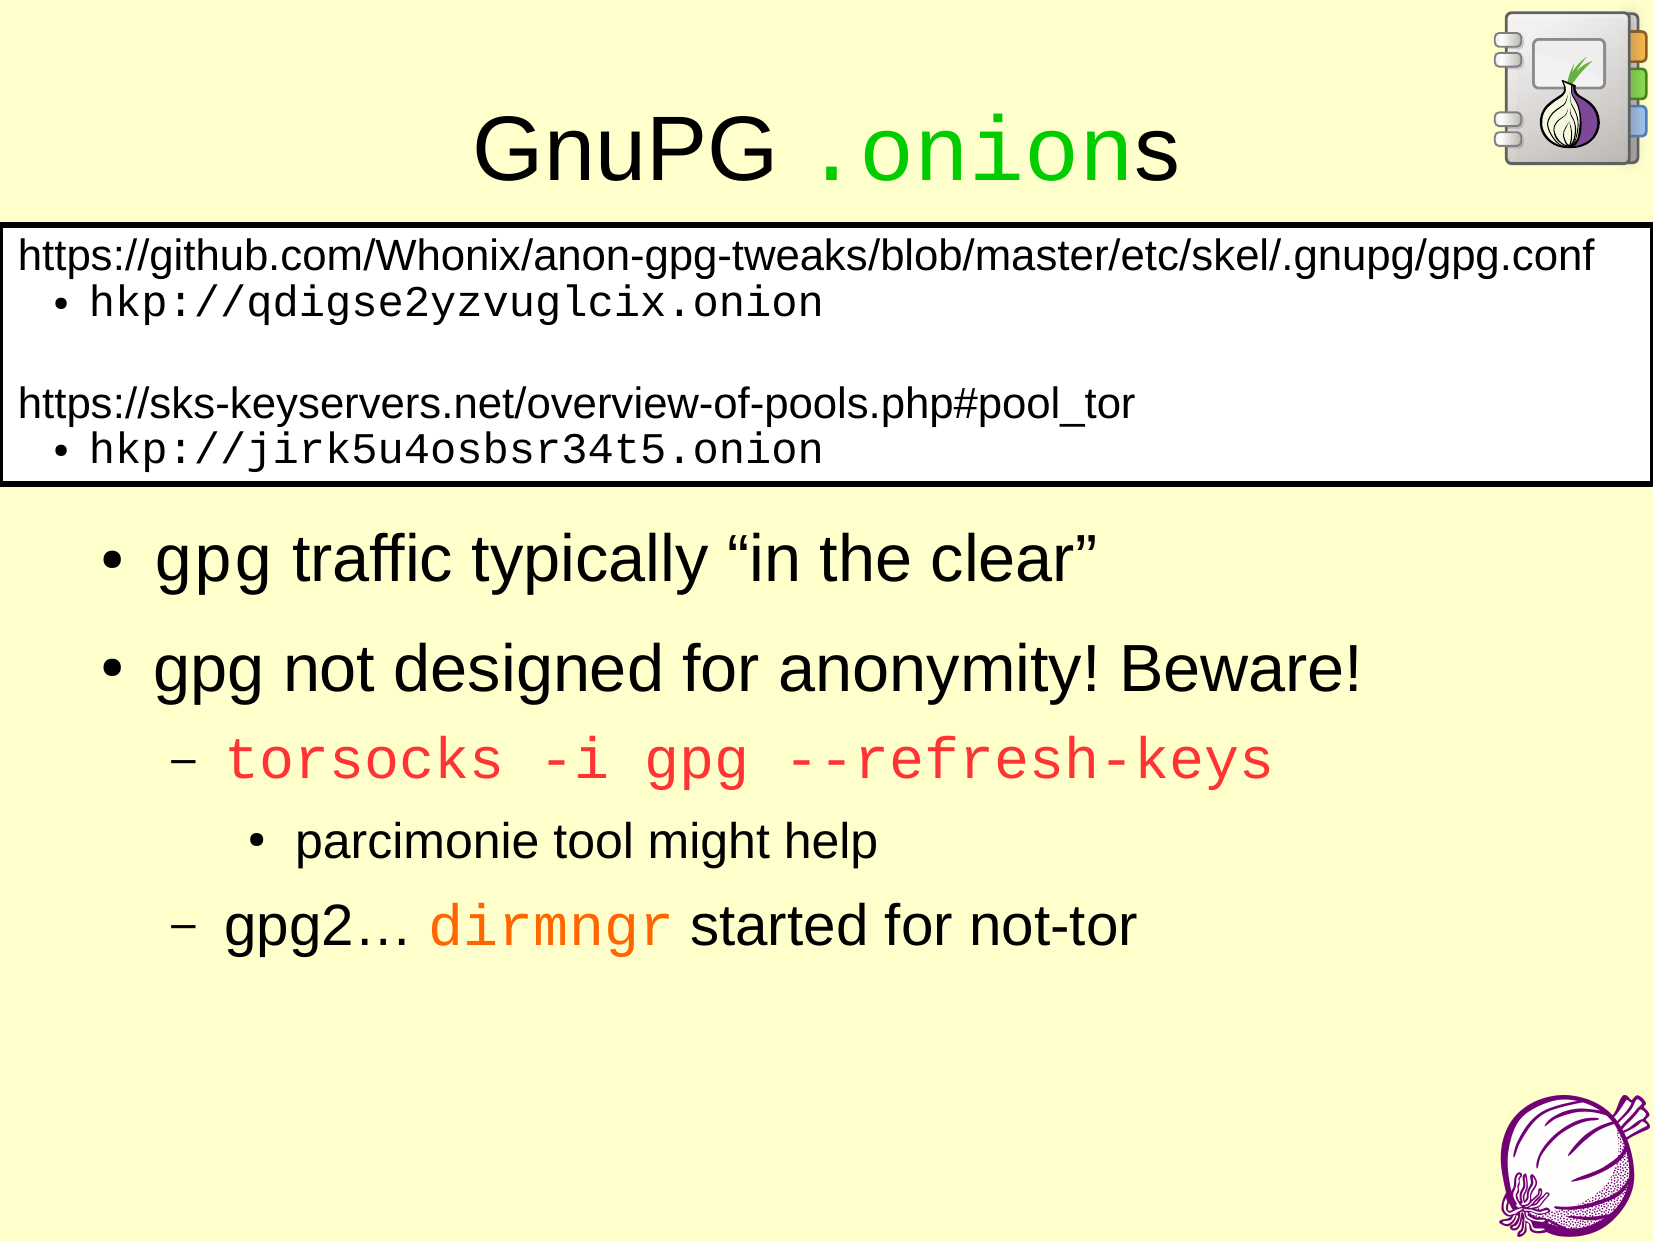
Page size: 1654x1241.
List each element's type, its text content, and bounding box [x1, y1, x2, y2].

text_box https://github.com/Whonix/anon-gpg-tweaks/blob/master/etc/skel/.gnupg/gpg.conf hkp://qdigse2yzvuglcix.onion https://sks-keyservers.net/overview-of-pools.php#pool_tor hkp://jirk5u4osbsr34t5.onion [0, 224, 1653, 484]
picture [1474, 0, 1653, 184]
title GnuPG .onions [82, 49, 1571, 224]
list gpg traffic typically “in the clear” gpg not designed for anonymity! Beware! torsocks -i gpg --refresh-keys parcimonie tool might help gpg2… dirmngr started for not-tor [82, 521, 1571, 1077]
